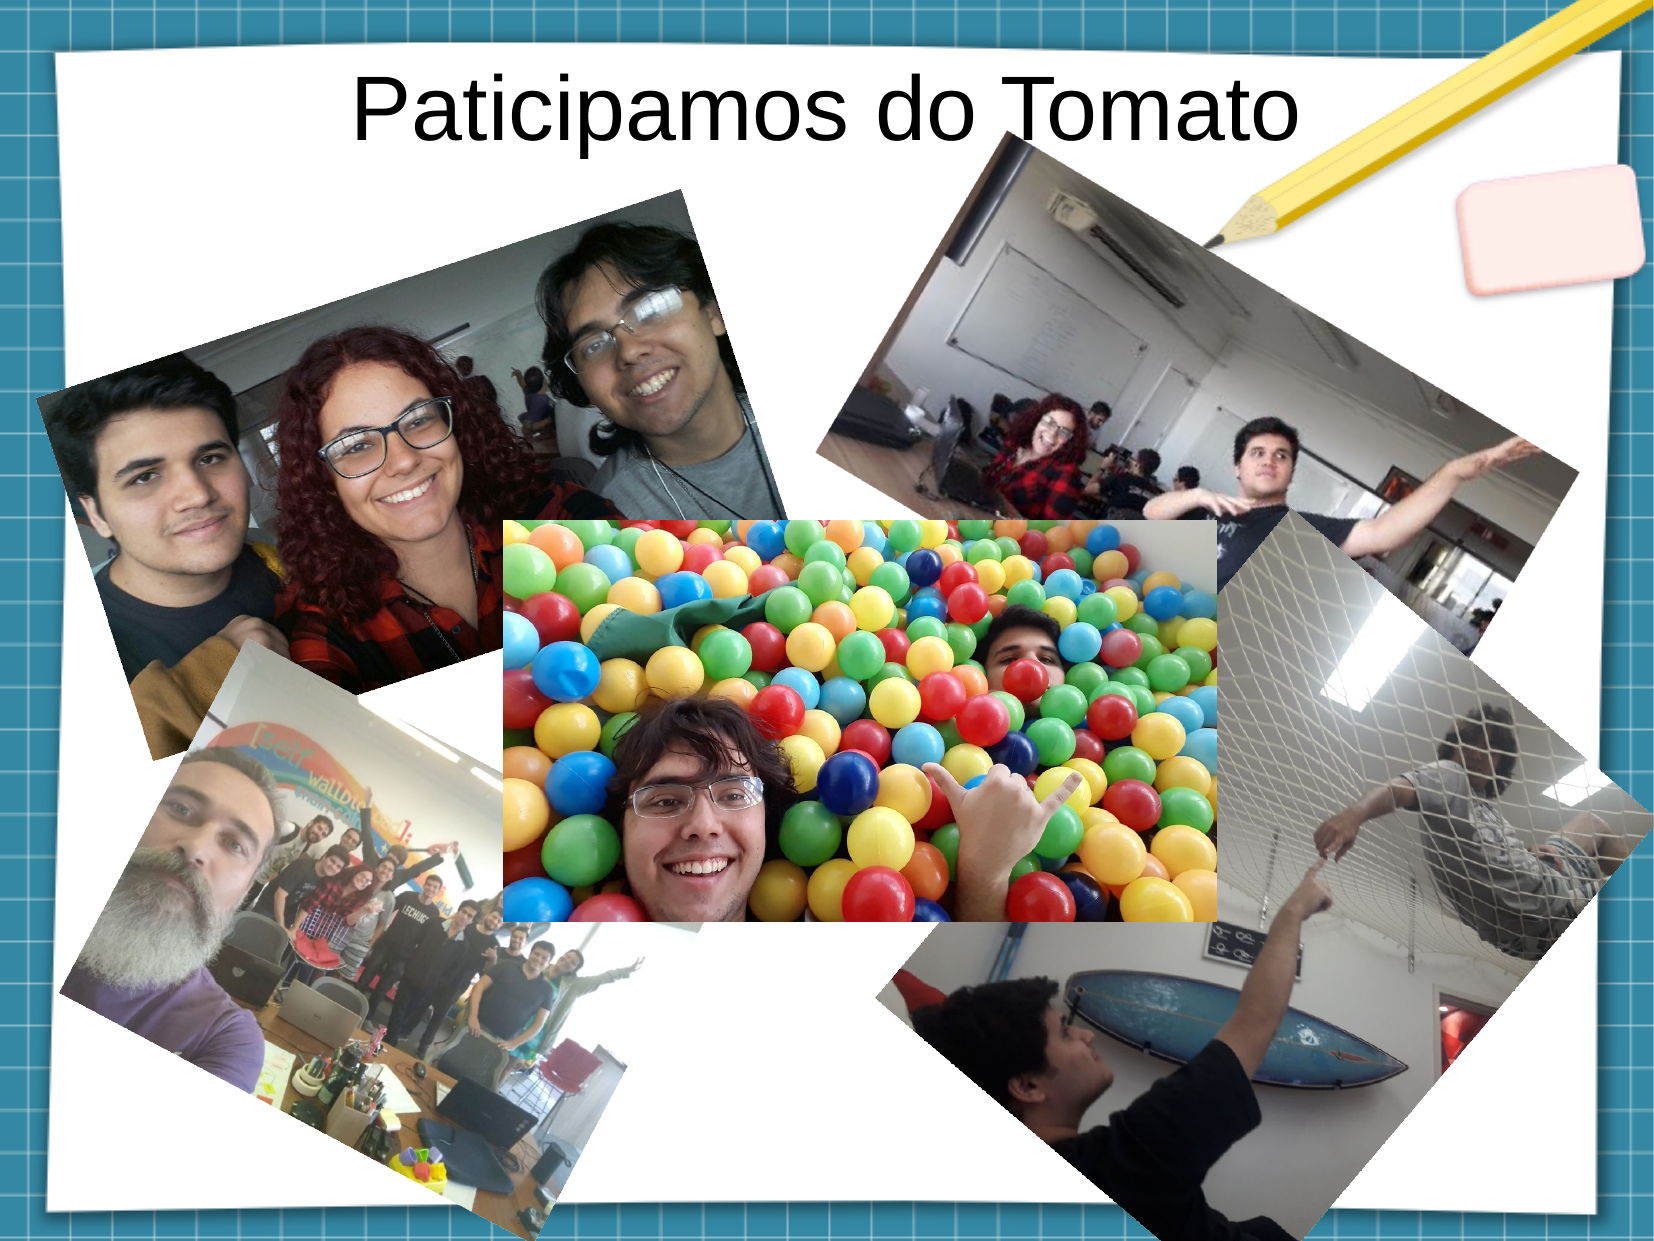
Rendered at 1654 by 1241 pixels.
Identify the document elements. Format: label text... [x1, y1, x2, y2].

title Paticipamos do Tomato [82, 5, 1571, 213]
picture [0, 0, 1654, 1241]
